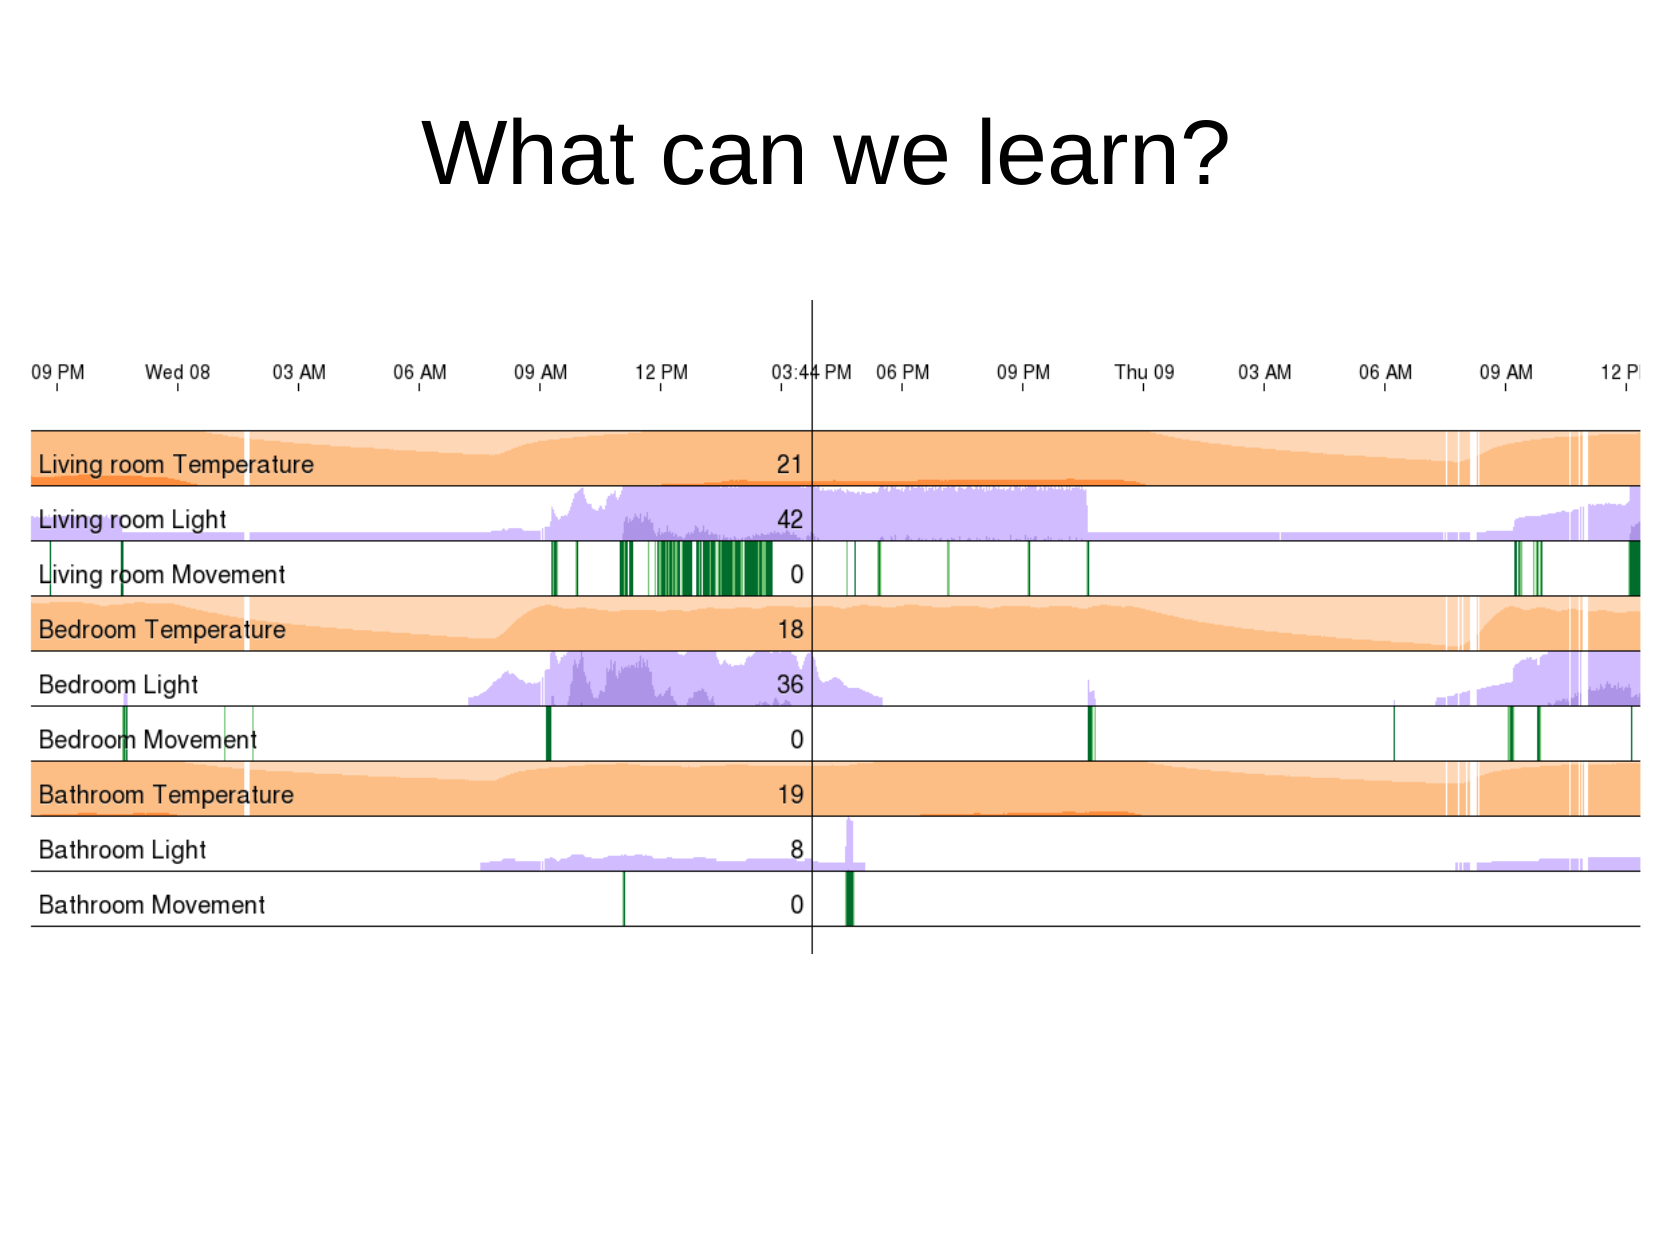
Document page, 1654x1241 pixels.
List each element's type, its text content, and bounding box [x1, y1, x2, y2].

picture [7, 300, 1654, 954]
title What can we learn? [82, 49, 1571, 257]
